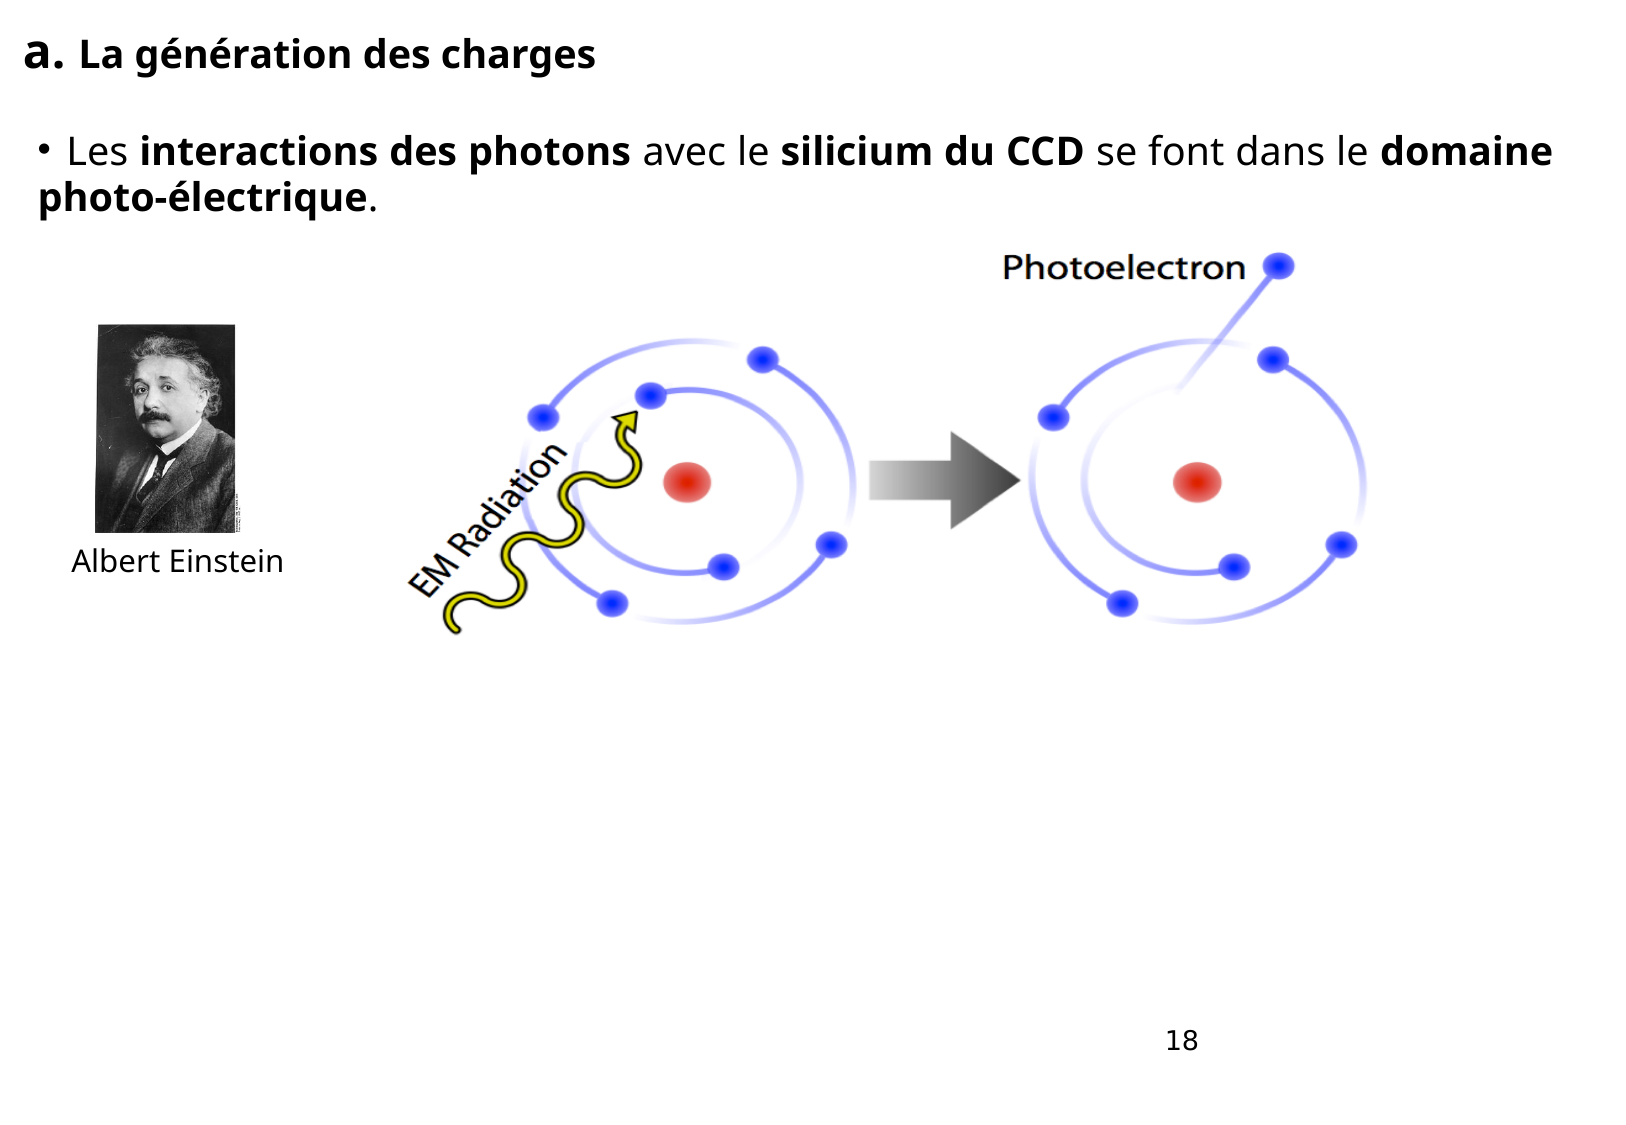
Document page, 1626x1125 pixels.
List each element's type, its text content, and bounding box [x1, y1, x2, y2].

text_box Albert Einstein [55, 533, 301, 587]
text_box [1164, 1024, 1544, 1103]
text_box Les interactions des photons avec le silicium du CCD se font dans le domaine photo-électrique. [23, 122, 1614, 321]
picture [95, 324, 241, 533]
picture [390, 229, 1383, 649]
text_box a. La génération des charges [8, 13, 612, 86]
